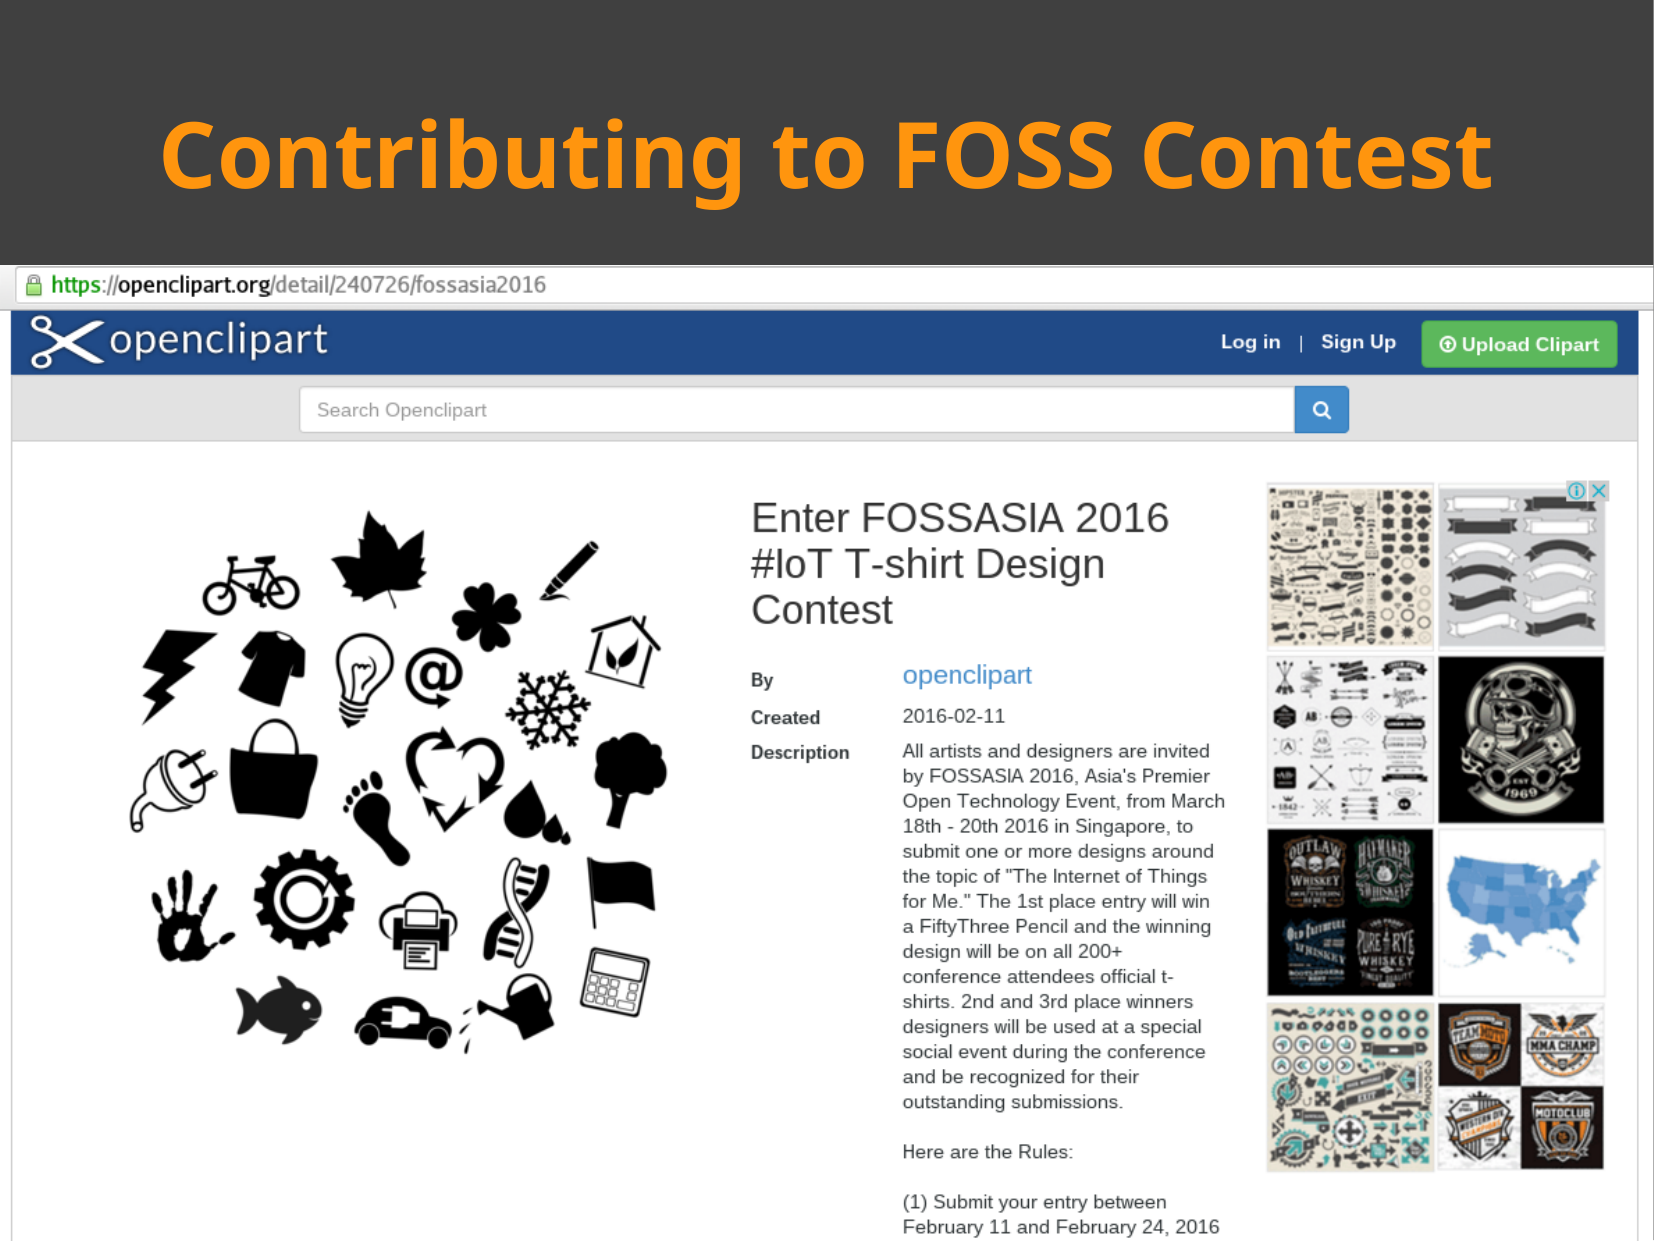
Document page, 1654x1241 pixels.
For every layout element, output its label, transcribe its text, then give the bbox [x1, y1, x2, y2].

text_box [0, 0, 1654, 265]
picture [0, 265, 1654, 1241]
title Contributing to FOSS Contest [82, 49, 1571, 257]
